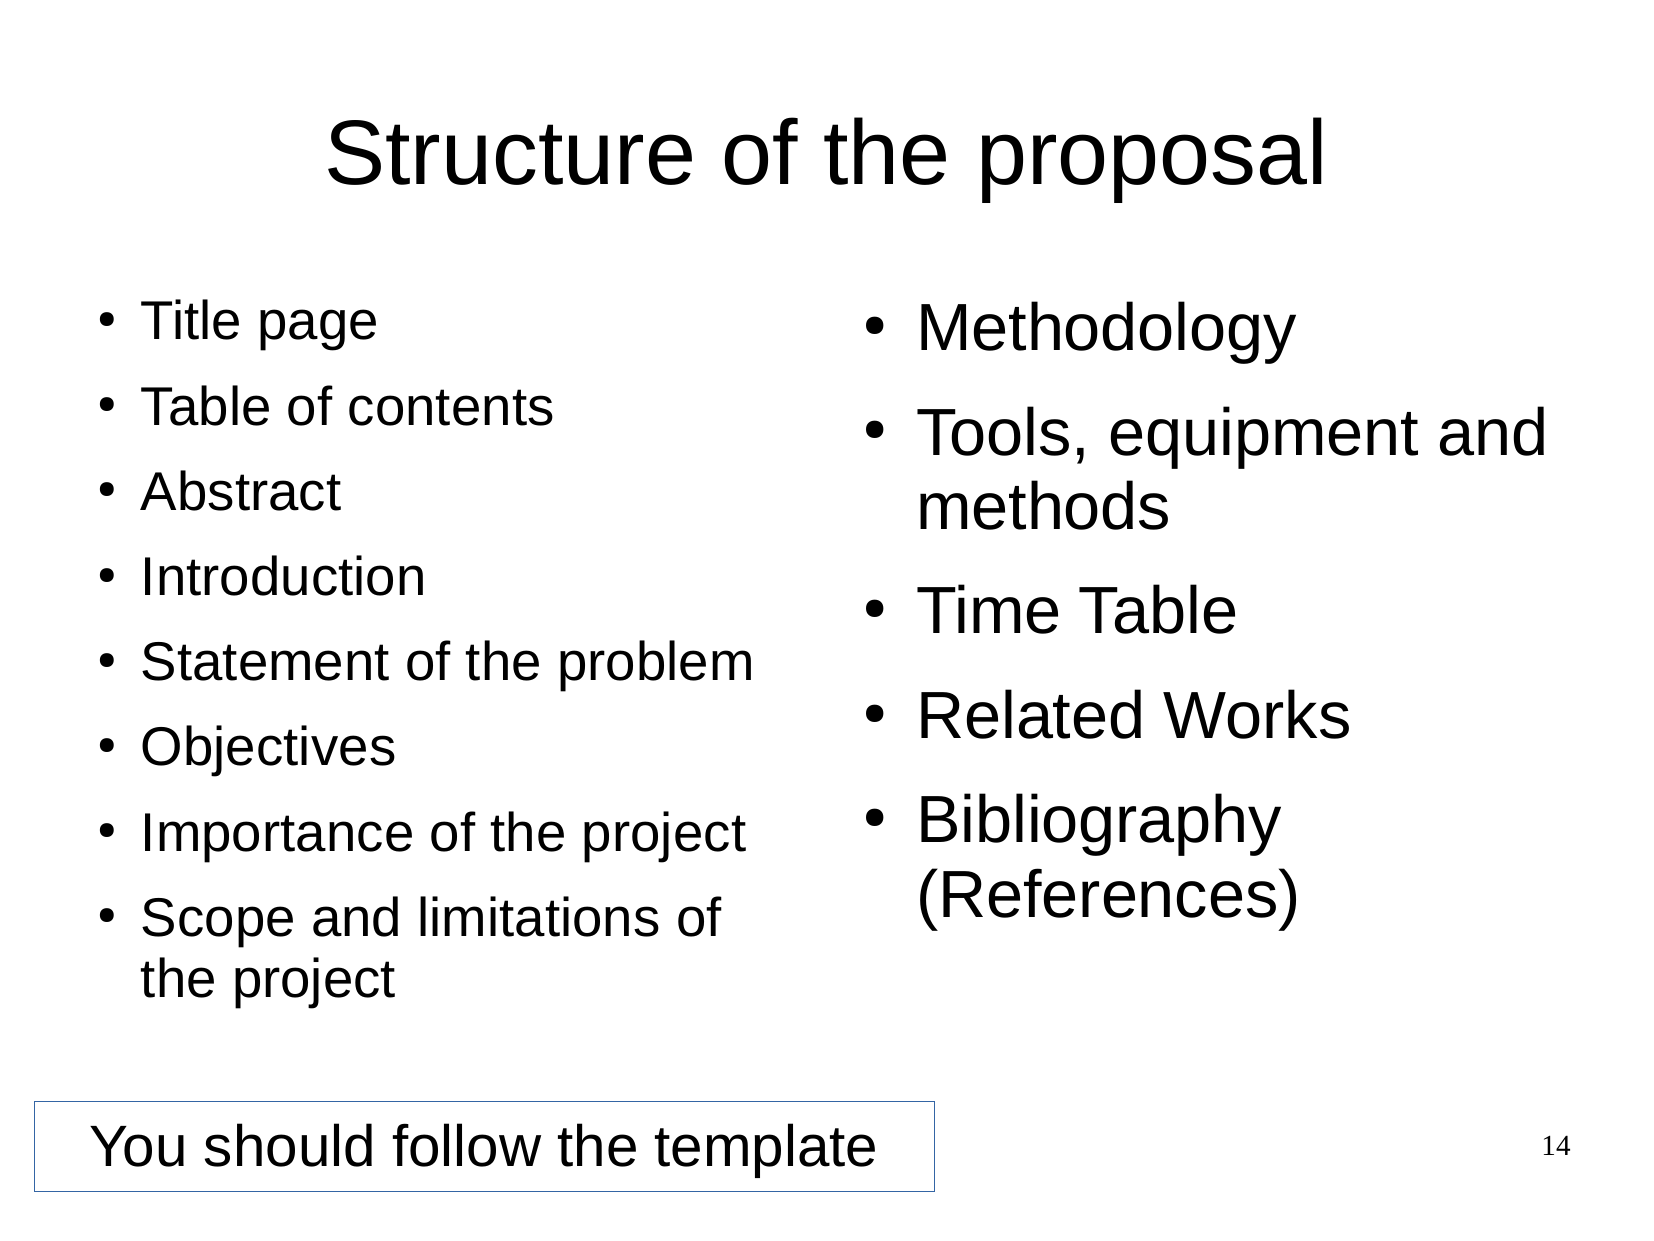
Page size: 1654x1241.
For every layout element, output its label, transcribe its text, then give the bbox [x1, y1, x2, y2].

list Methodology Tools, equipment and methods Time Table Related Works Bibliography (References) [845, 290, 1572, 1010]
text_box You should follow the template [34, 1101, 935, 1192]
title Structure of the proposal [82, 49, 1571, 257]
list Title page Table of contents Abstract Introduction Statement of the problem Objectives Importance of the project Scope and limitations of the project [82, 290, 809, 1010]
